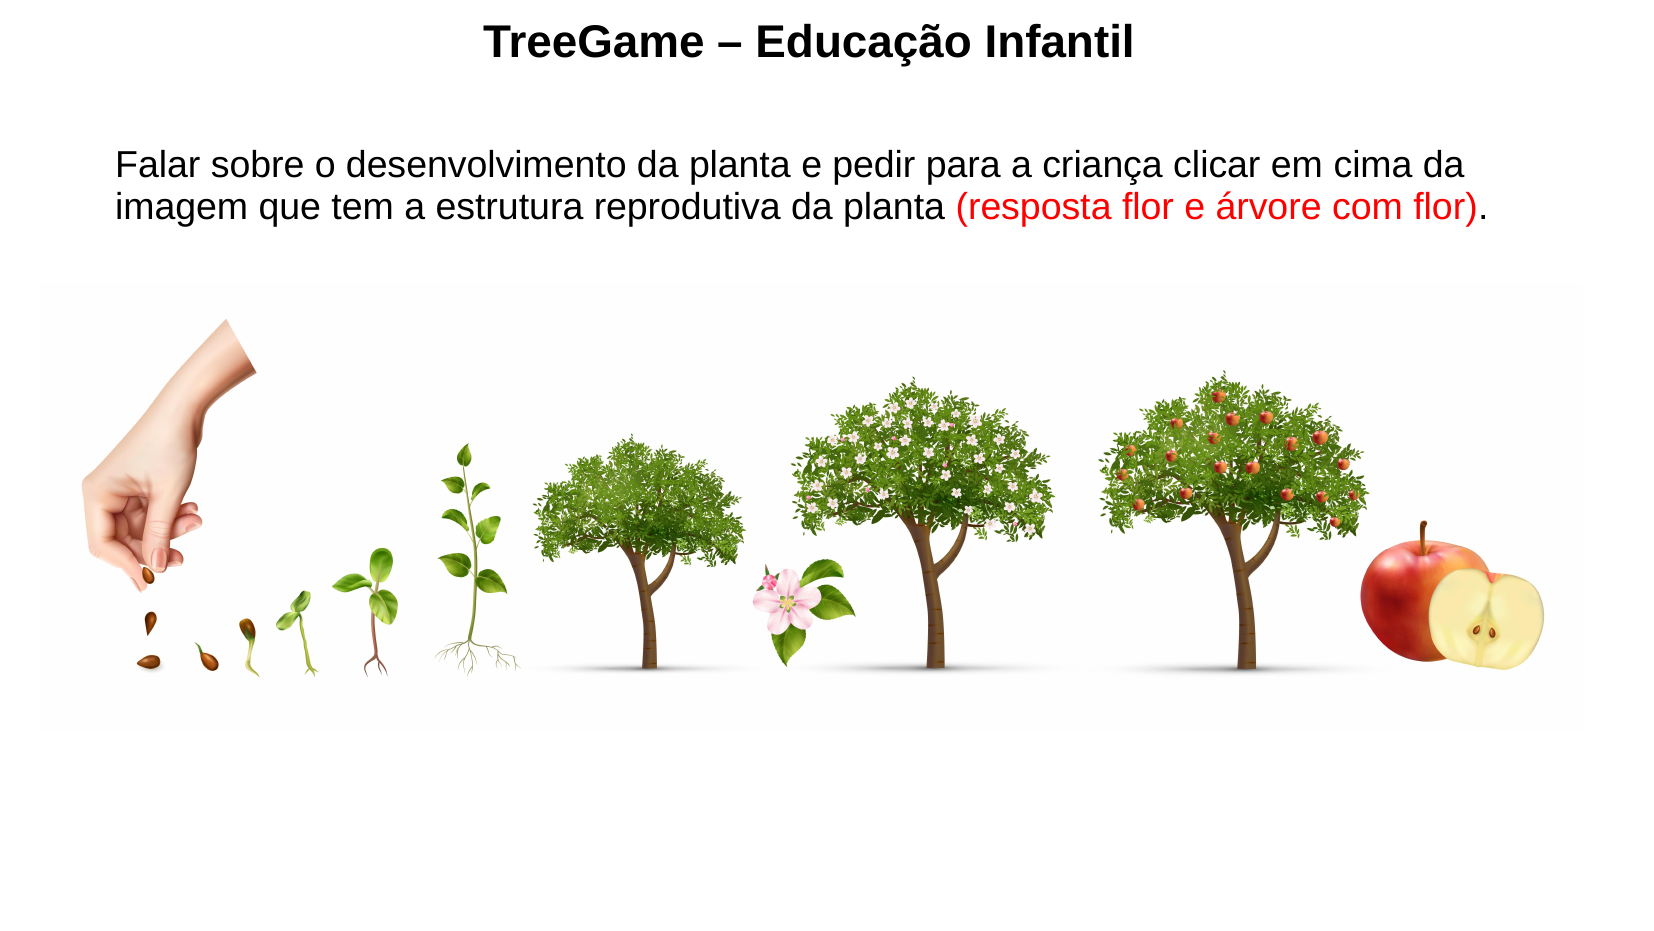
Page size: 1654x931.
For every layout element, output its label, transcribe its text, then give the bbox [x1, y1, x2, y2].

title TreeGame – Educação Infantil [248, 11, 1371, 71]
text_box Falar sobre o desenvolvimento da planta e pedir para a criança clicar em cima da imagem que tem a estrutura reprodutiva da planta (resposta flor e árvore com flor). [100, 135, 1589, 237]
picture [40, 283, 1583, 732]
